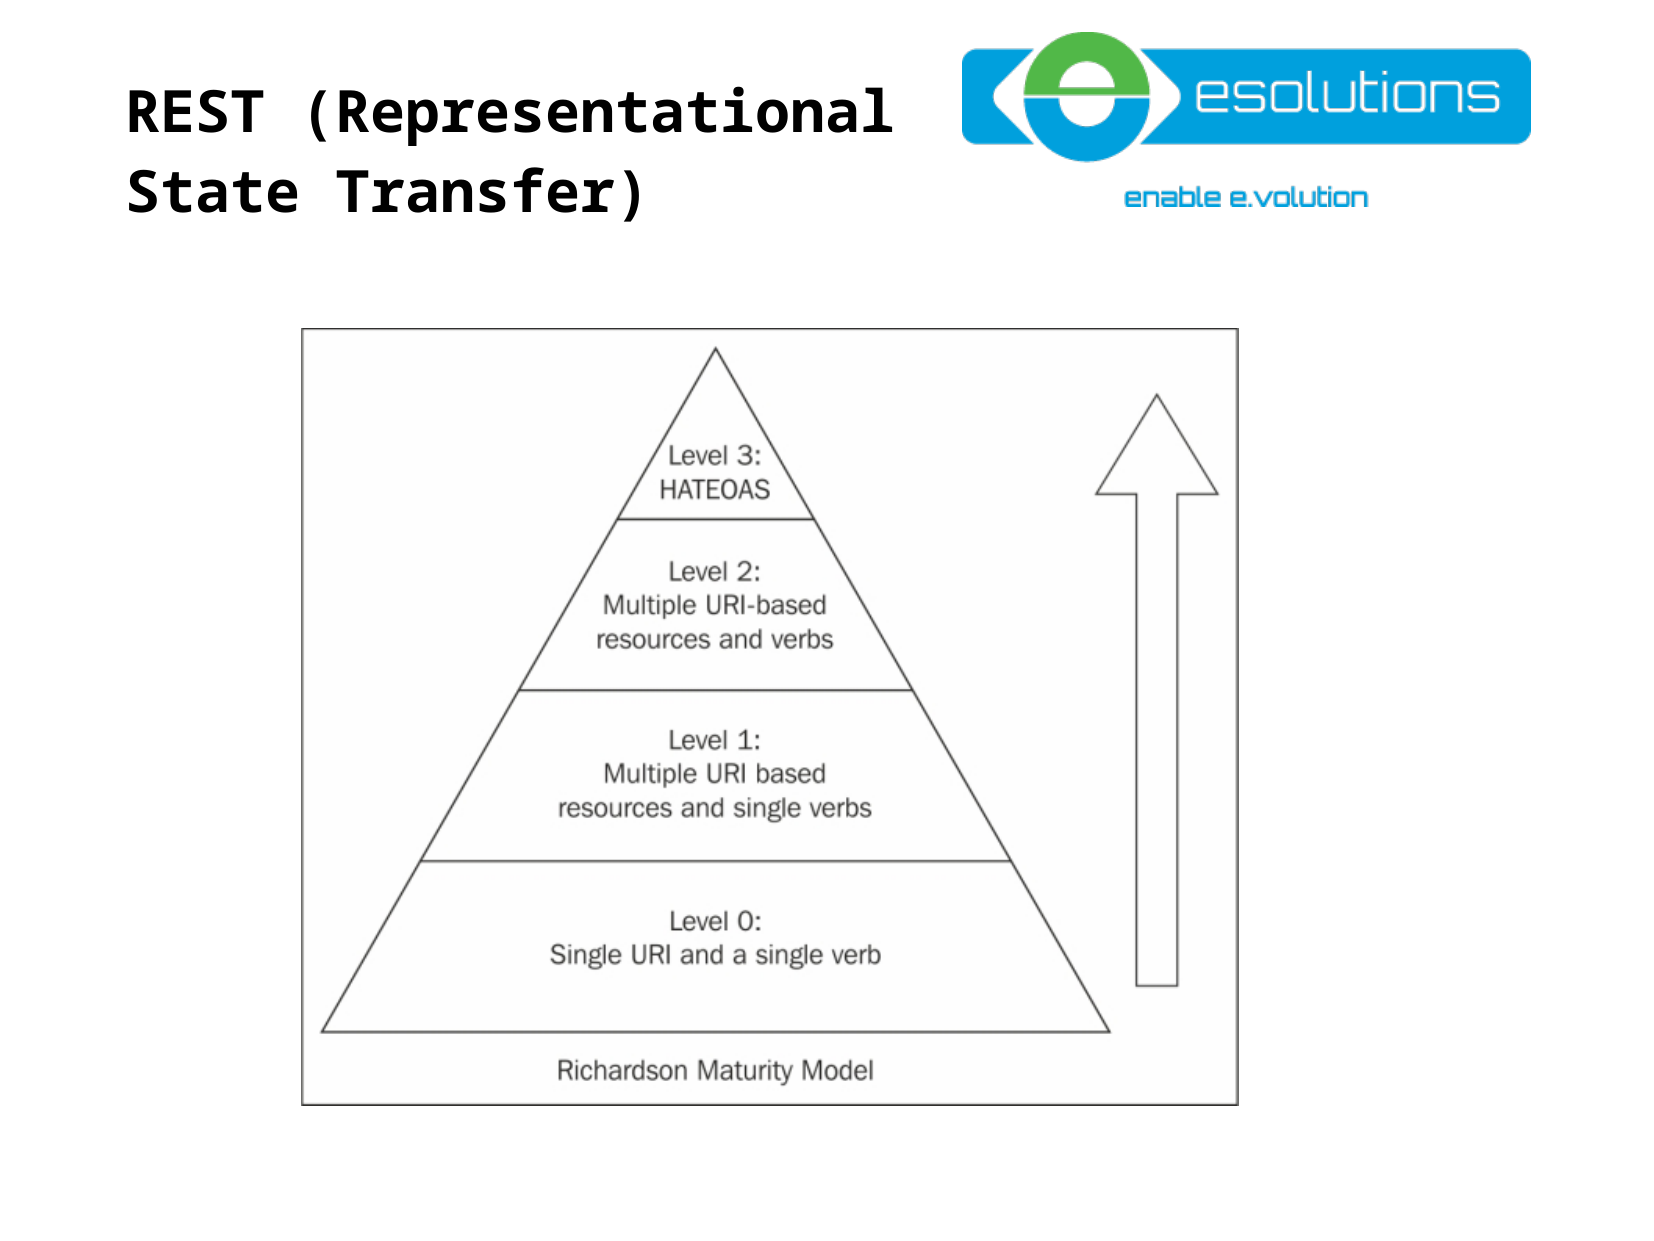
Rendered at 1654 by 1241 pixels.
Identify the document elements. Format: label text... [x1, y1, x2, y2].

subtitle [82, 14, 1571, 1205]
picture [301, 328, 1239, 1106]
text_box REST (Representational State Transfer) [75, 63, 916, 217]
